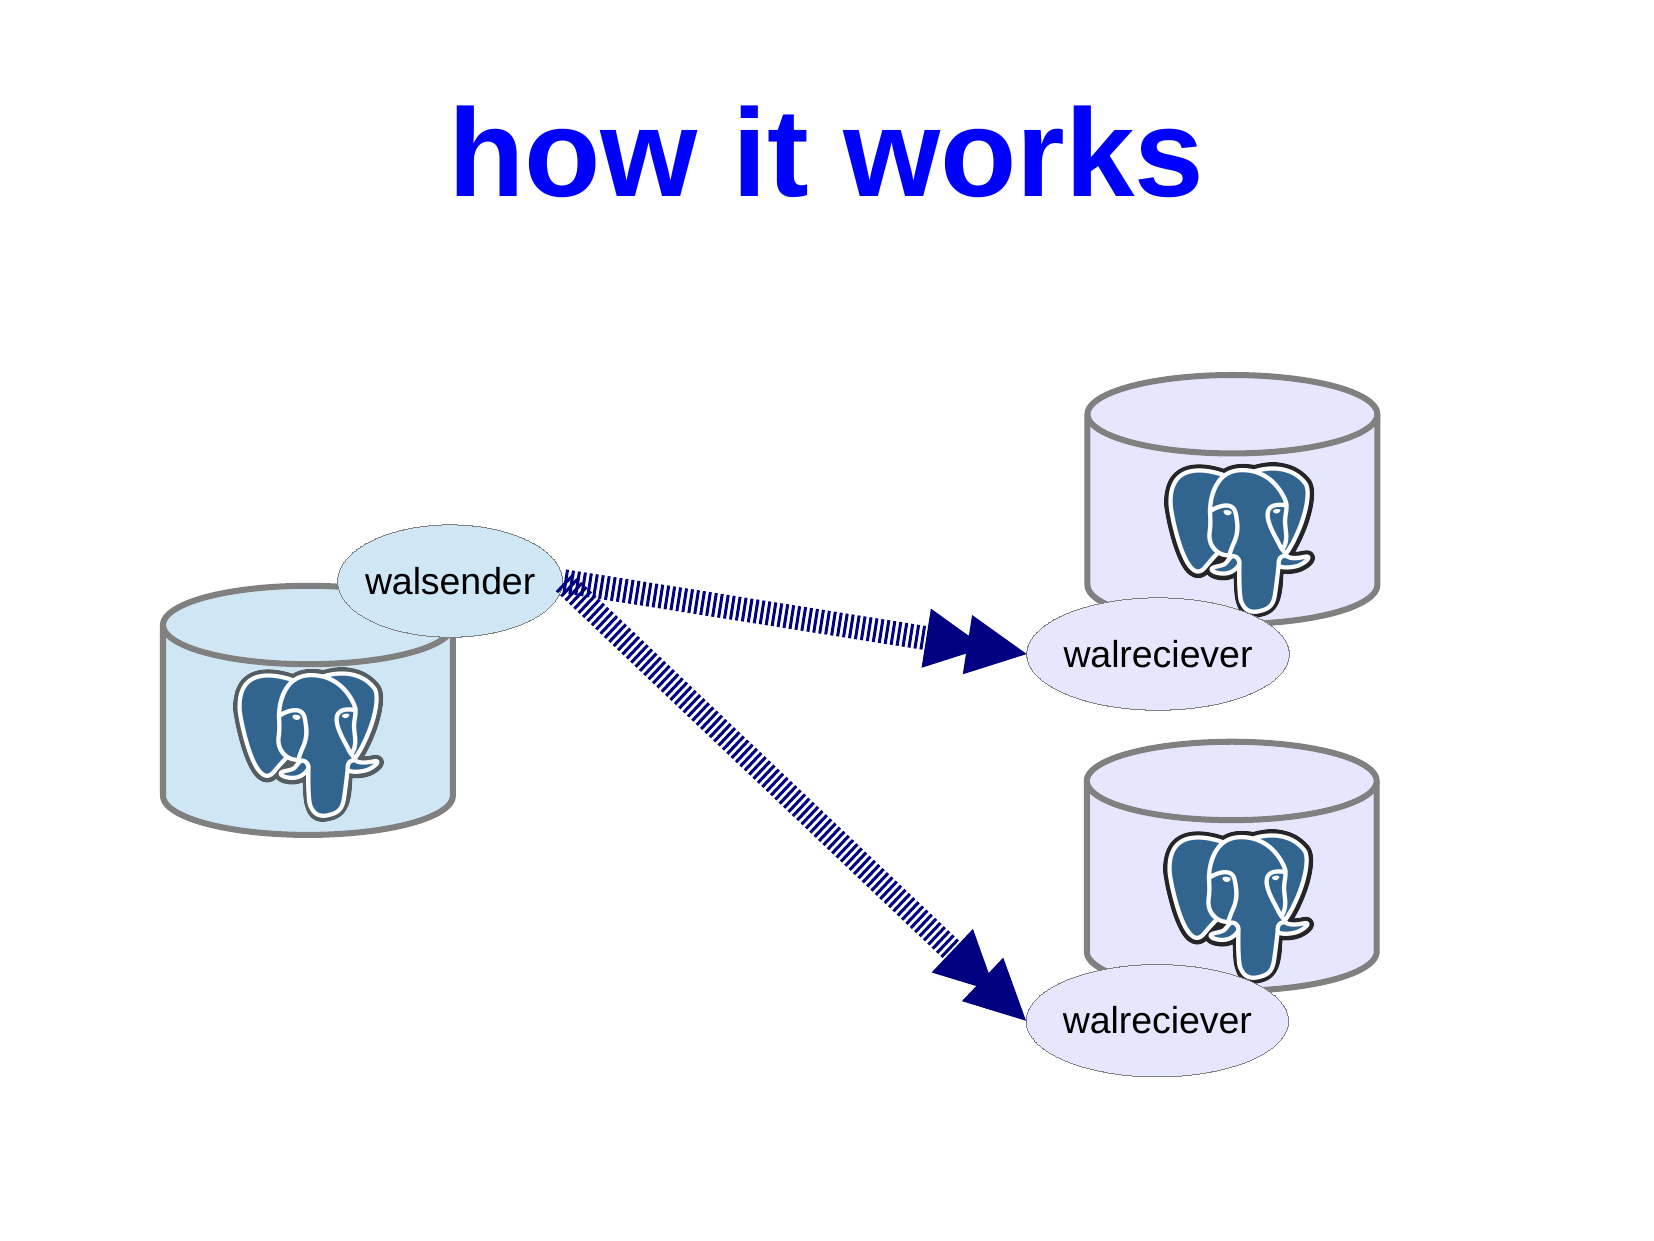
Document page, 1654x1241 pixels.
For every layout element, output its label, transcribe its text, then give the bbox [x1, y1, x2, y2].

picture [1164, 462, 1315, 618]
title how it works [82, 27, 1571, 279]
text_box [162, 585, 453, 835]
text_box walreciever [1026, 964, 1289, 1077]
picture [1163, 829, 1314, 984]
text_box [1086, 741, 1377, 990]
text_box walsender [337, 524, 563, 638]
text_box [1261, 618, 1311, 623]
text_box walreciever [1026, 597, 1290, 711]
picture [233, 667, 384, 822]
text_box [1087, 375, 1378, 618]
